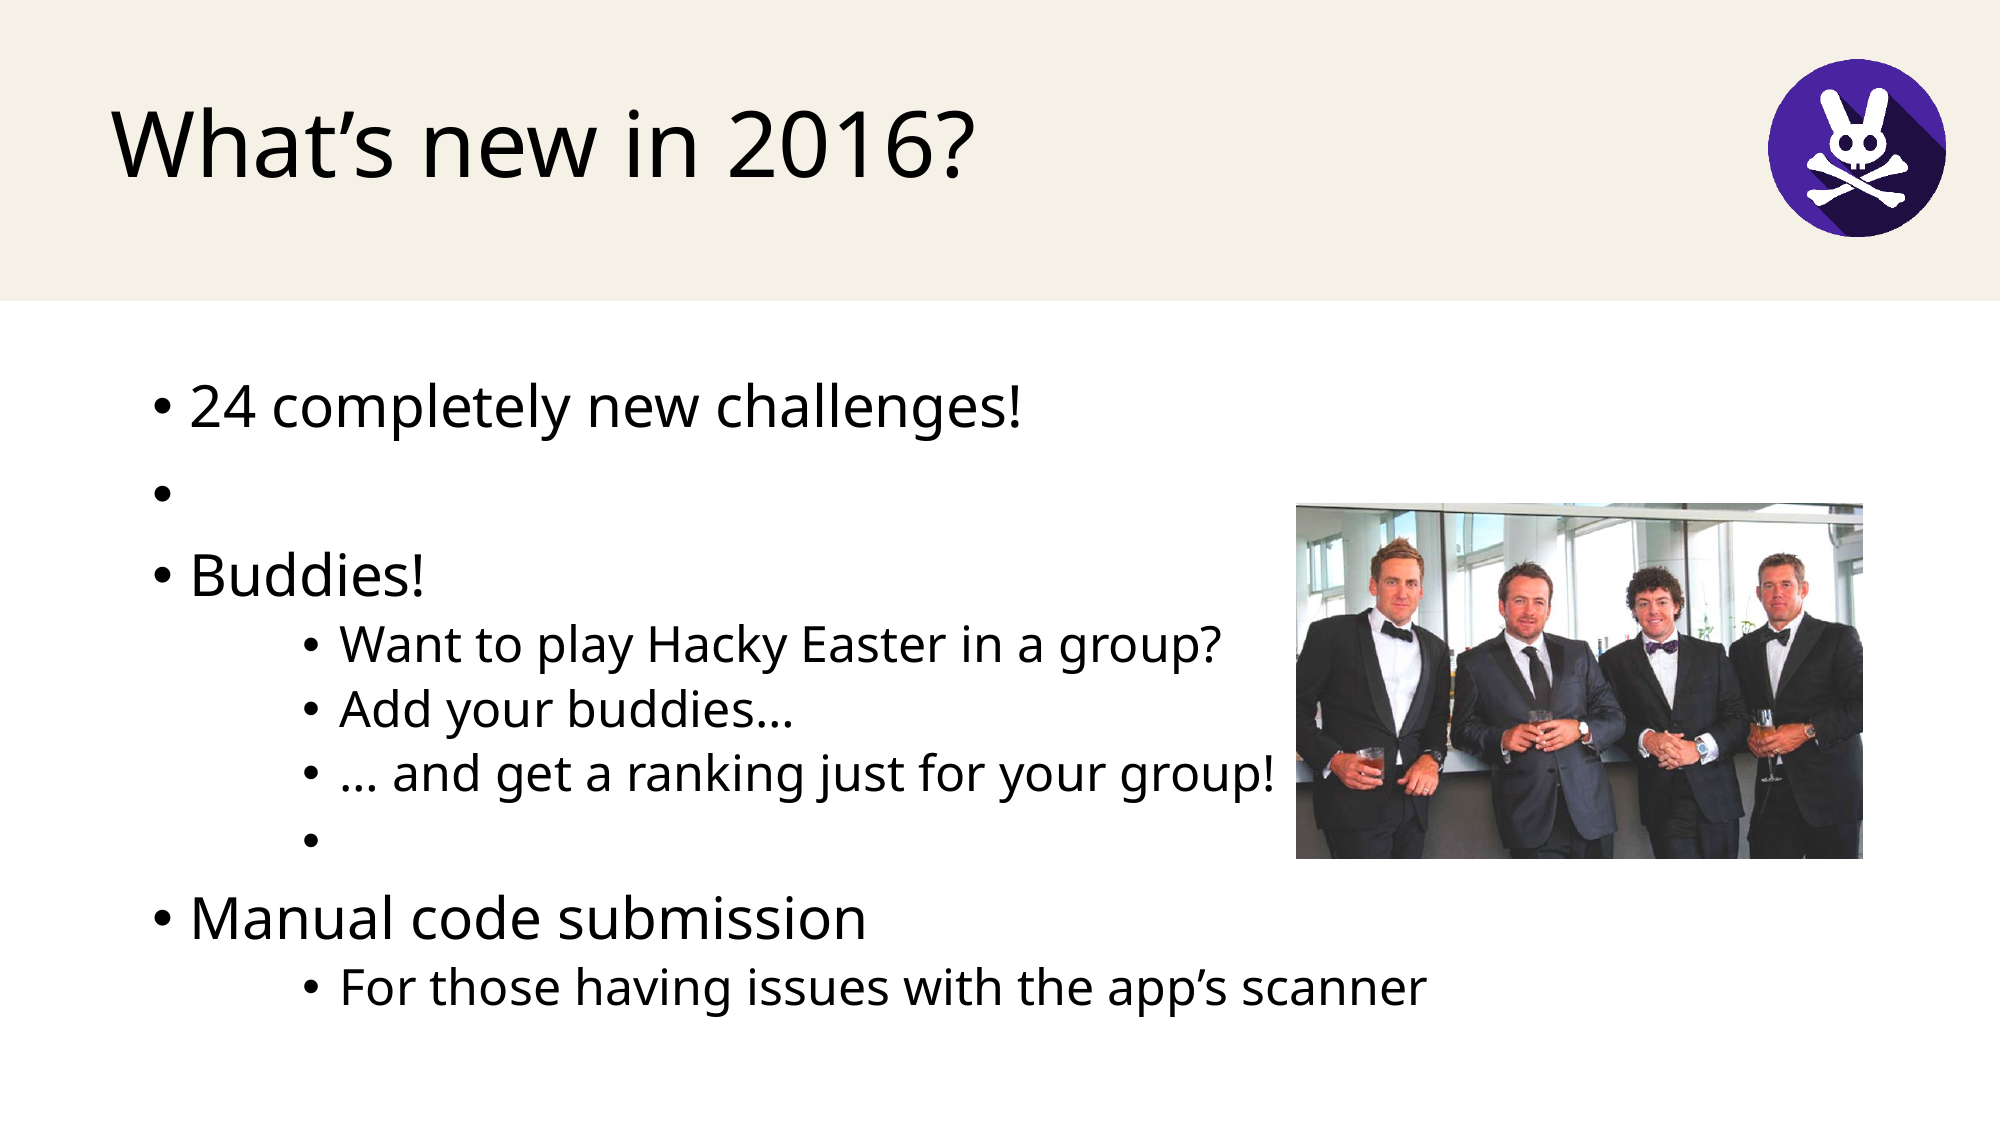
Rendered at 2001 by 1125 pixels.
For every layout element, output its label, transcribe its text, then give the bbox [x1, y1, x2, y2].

list 24 completely new challenges! Buddies! Want to play Hacky Easter in a group? Add your buddies… … and get a ranking just for your group! Manual code submission For those having issues with the app’s scanner [137, 369, 1863, 1035]
picture [1821, 59, 1946, 237]
title What’s new in 2016? [95, 39, 1821, 257]
text_box [0, 0, 2000, 301]
picture [1296, 503, 1863, 859]
